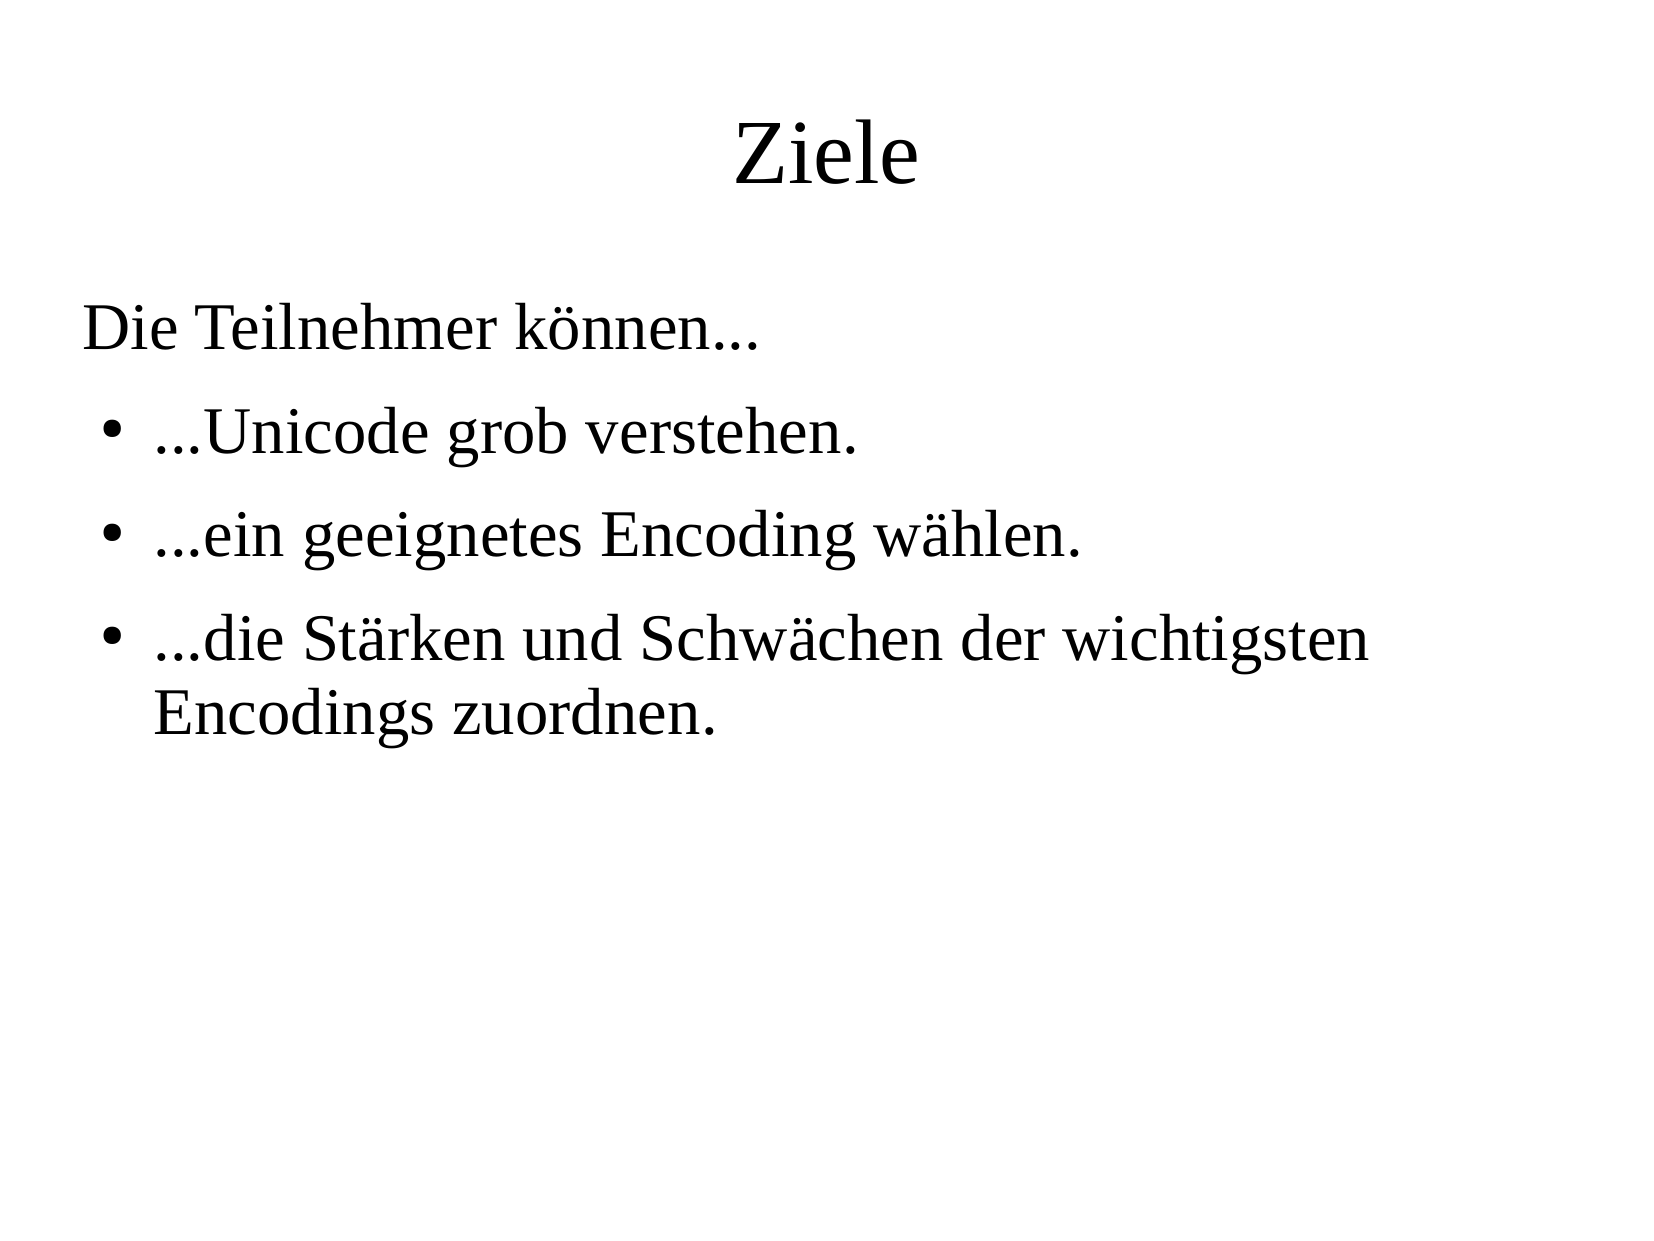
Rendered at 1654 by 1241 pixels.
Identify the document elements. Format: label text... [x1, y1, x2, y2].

title Ziele [82, 49, 1571, 257]
list Die Teilnehmer können... ...Unicode grob verstehen. ...ein geeignetes Encoding wählen. ...die Stärken und Schwächen der wichtigsten Encodings zuordnen. [82, 290, 1571, 1010]
